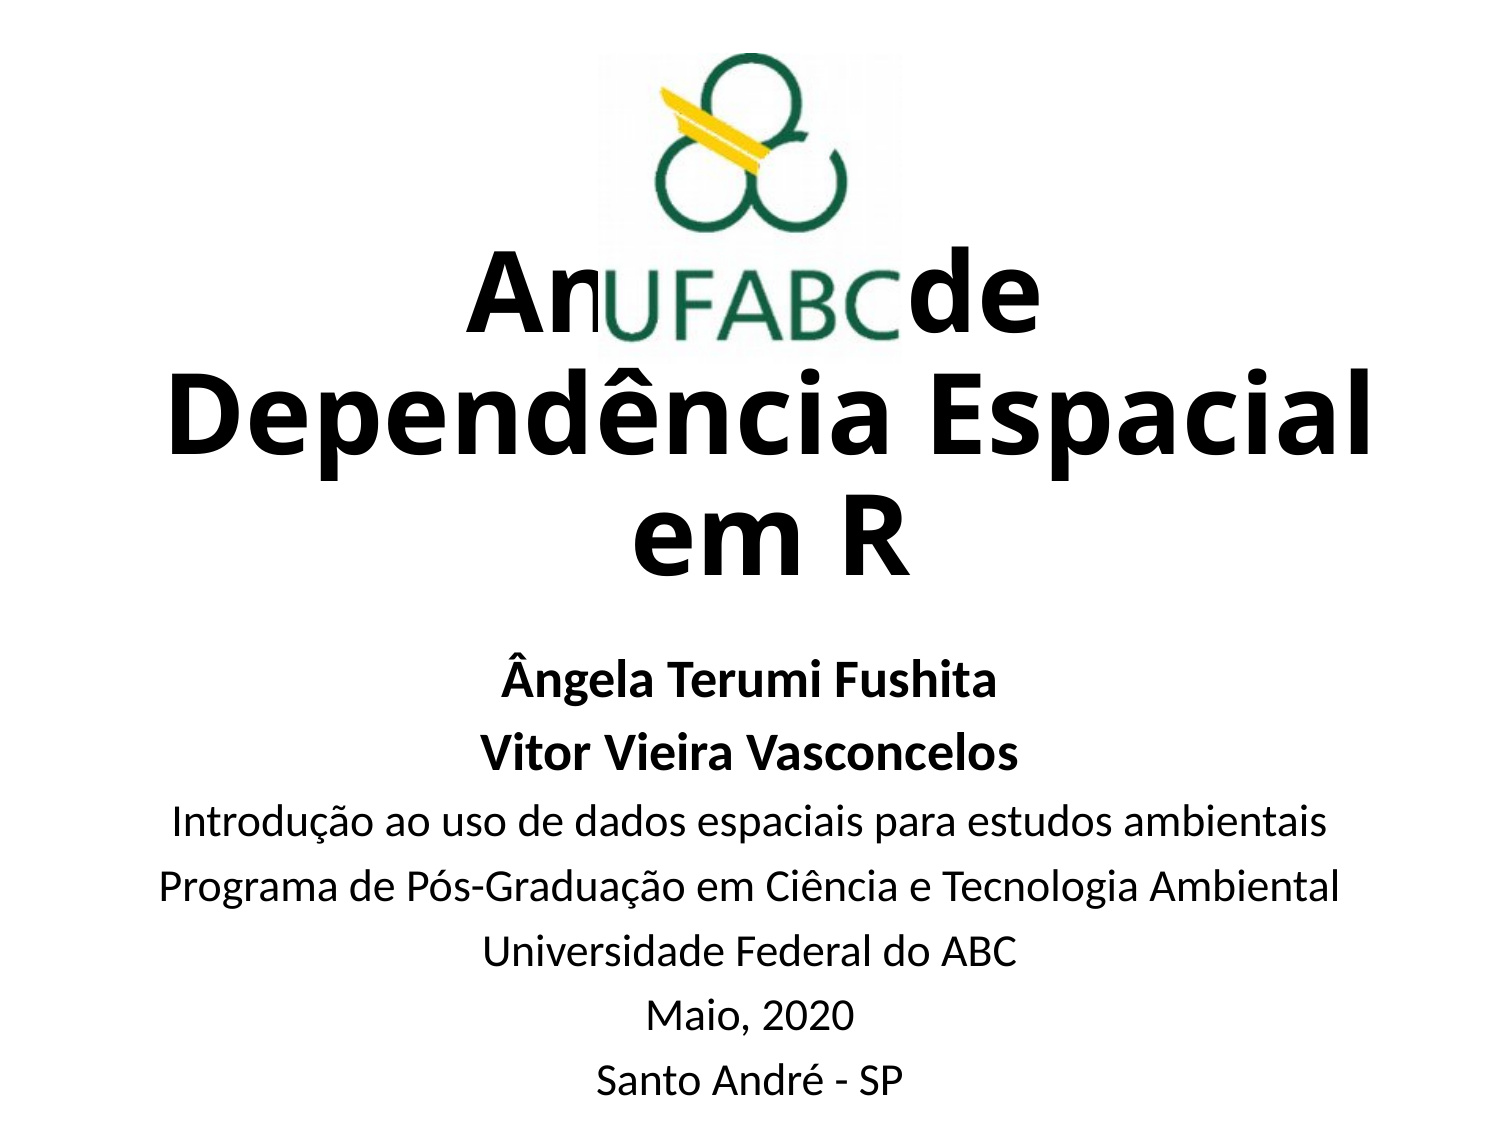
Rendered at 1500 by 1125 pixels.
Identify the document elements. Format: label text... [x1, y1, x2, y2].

picture [598, 53, 902, 364]
subtitle Ângela Terumi Fushita Vitor Vieira Vasconcelos Introdução ao uso de dados espaciais para estudos ambientais Programa de Pós-Graduação em Ciência e Tecnologia Ambiental Universidade Federal do ABC Maio, 2020 Santo André - SP [67, 648, 1433, 1119]
title Análise de Dependência Espacial em R [87, 215, 1454, 608]
